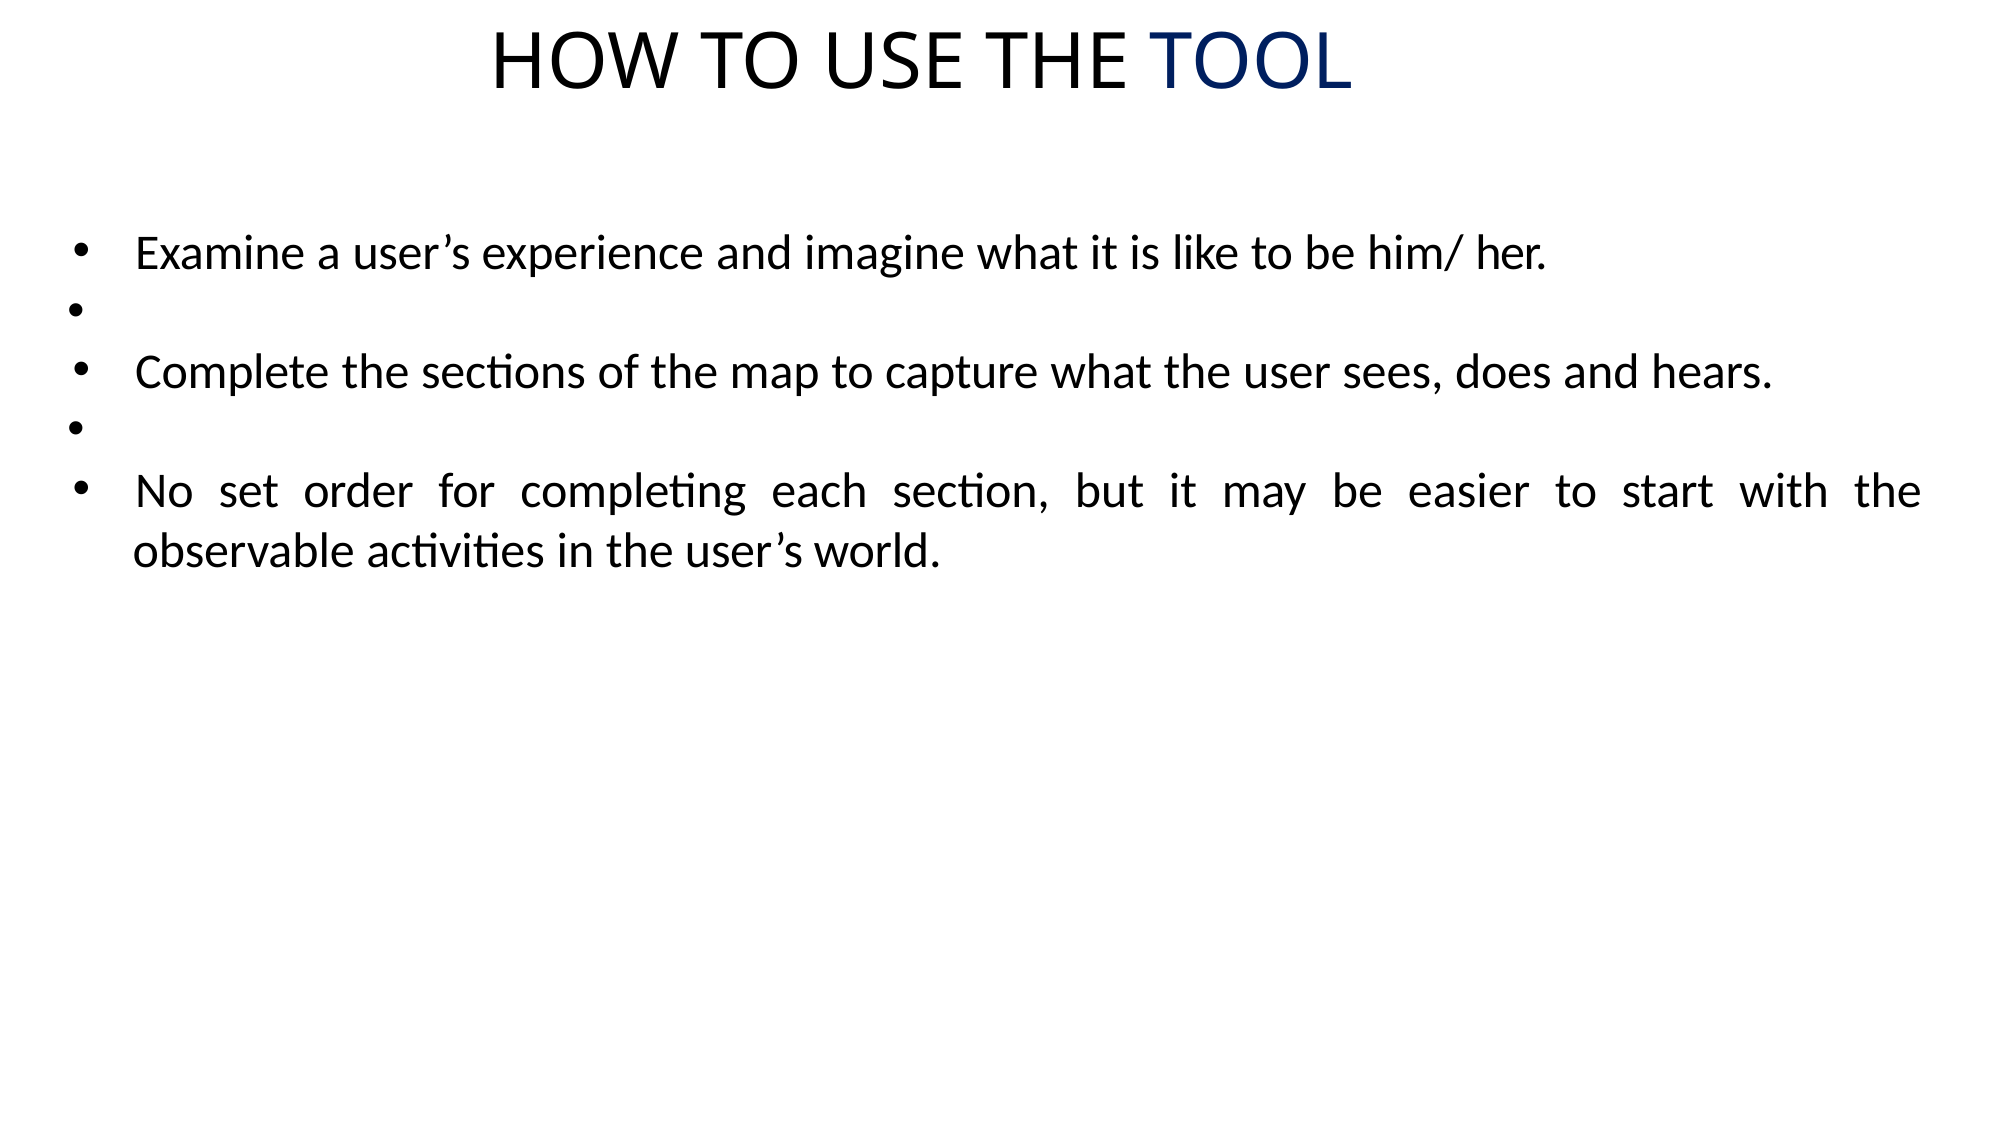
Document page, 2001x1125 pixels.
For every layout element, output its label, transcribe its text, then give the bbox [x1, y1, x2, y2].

text_box Examine a user’s experience and imagine what it is like to be him/ her. Complete the sections of the map to capture what the user sees, does and hears. No set order for completing each section, but it may be easier to start with the observable activities in the user’s world. [67, 216, 1933, 580]
title HOW TO USE THE TOOL [486, 7, 1417, 105]
